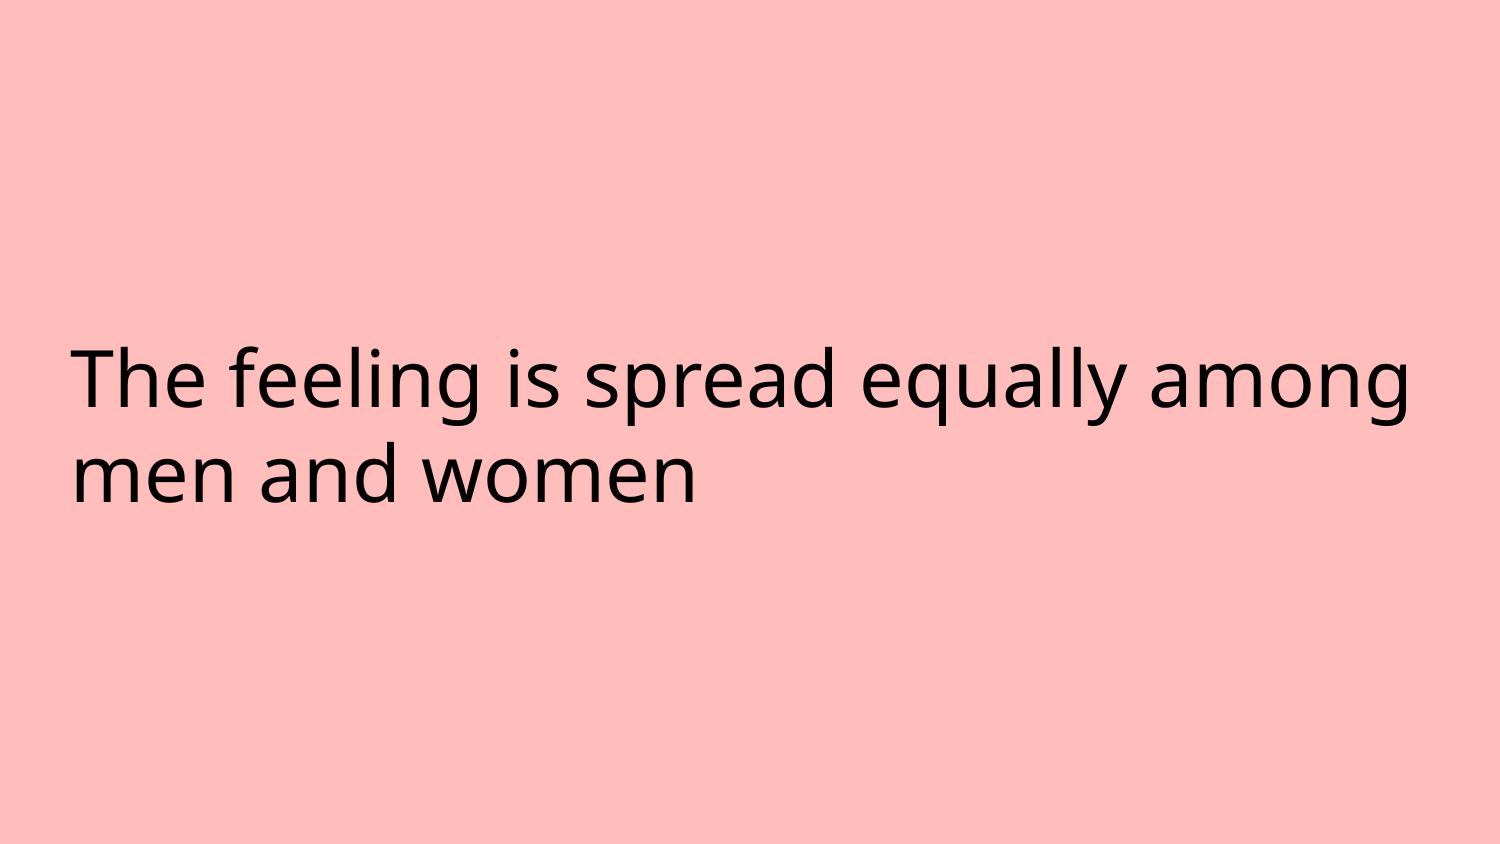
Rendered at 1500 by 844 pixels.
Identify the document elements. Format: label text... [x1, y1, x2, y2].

title The feeling is spread equally among men and women [70, 328, 1424, 441]
